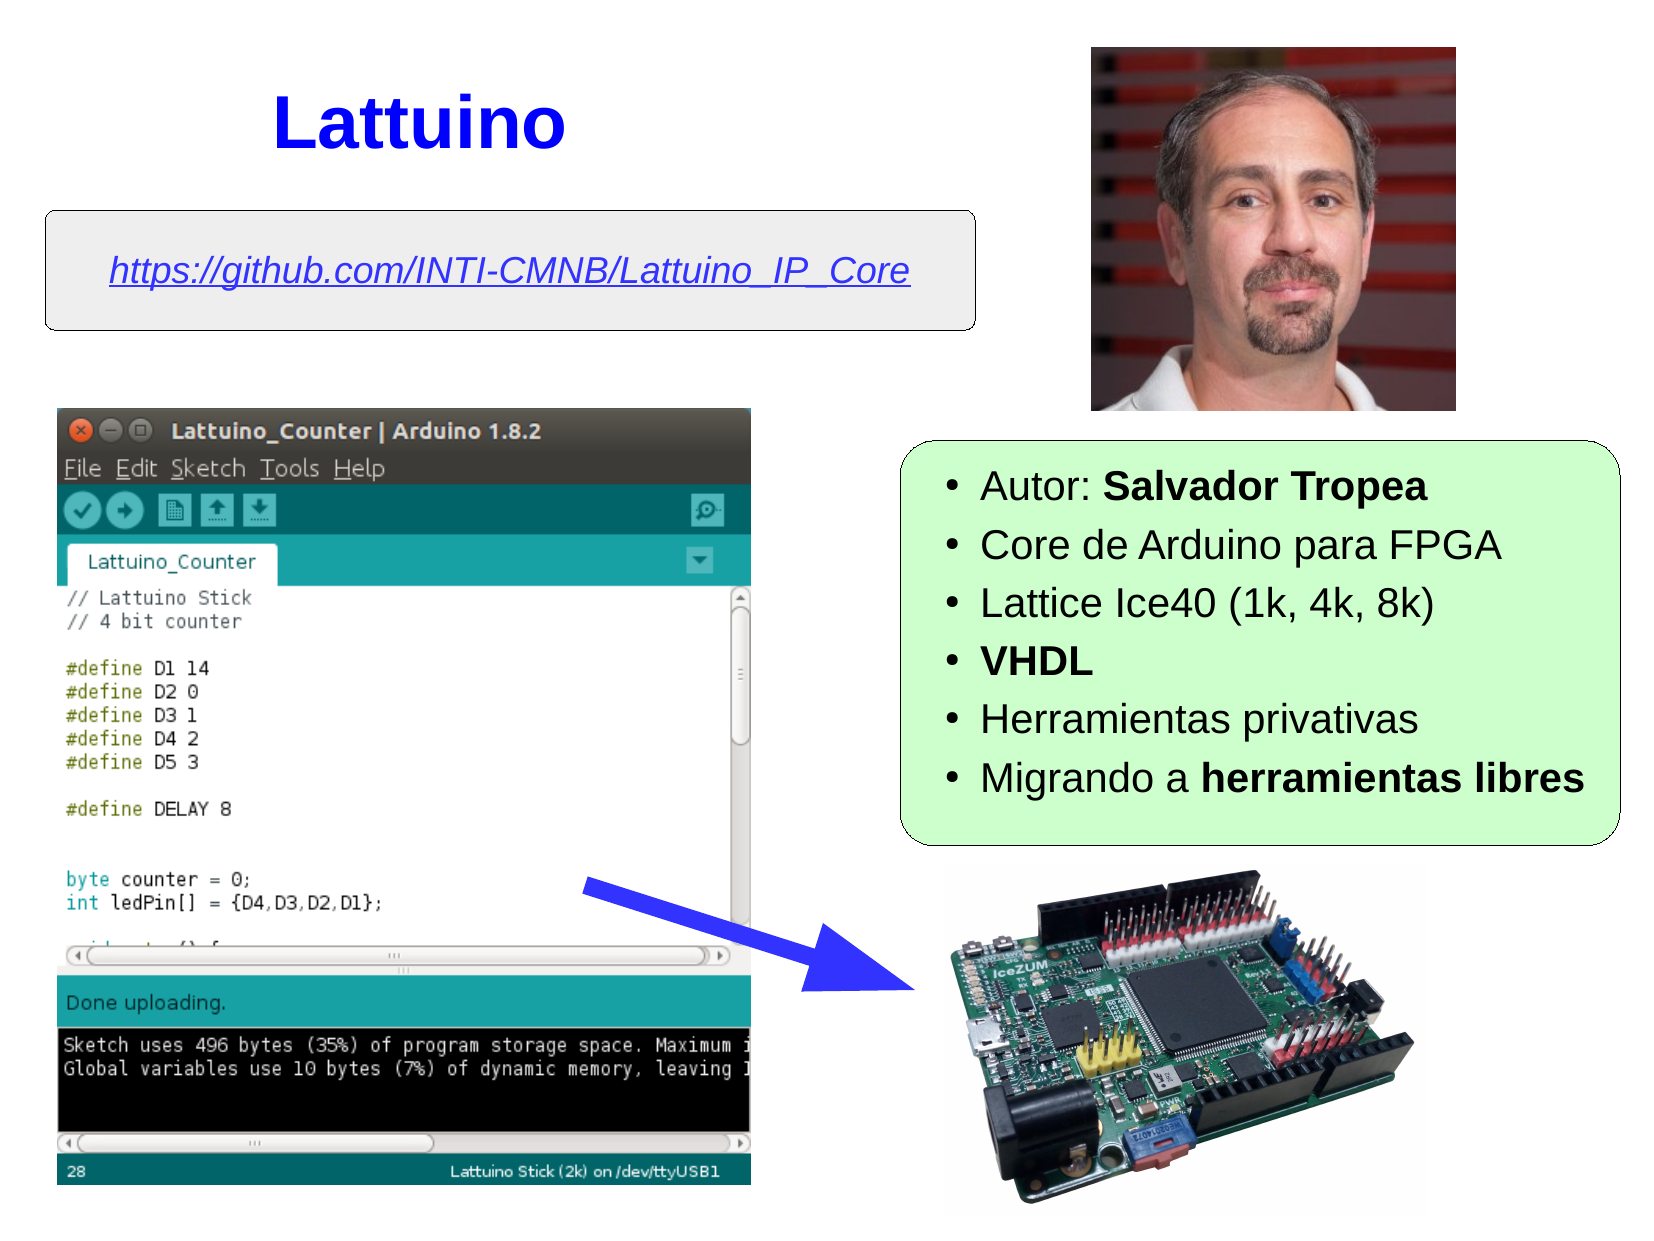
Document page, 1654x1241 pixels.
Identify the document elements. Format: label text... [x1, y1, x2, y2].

text_box Lattuino [90, 73, 751, 210]
text_box Autor: Salvador Tropea Core de Arduino para FPGA Lattice Ice40 (1k, 4k, 8k) VHDL Herramientas privativas Migrando a herramientas libres [930, 455, 1621, 856]
text_box https://github.com/INTI-CMNB/Lattuino_IP_Core [45, 210, 976, 331]
picture [945, 864, 1426, 1216]
text_box [900, 440, 1614, 846]
picture [1091, 47, 1456, 411]
picture [57, 408, 751, 1186]
